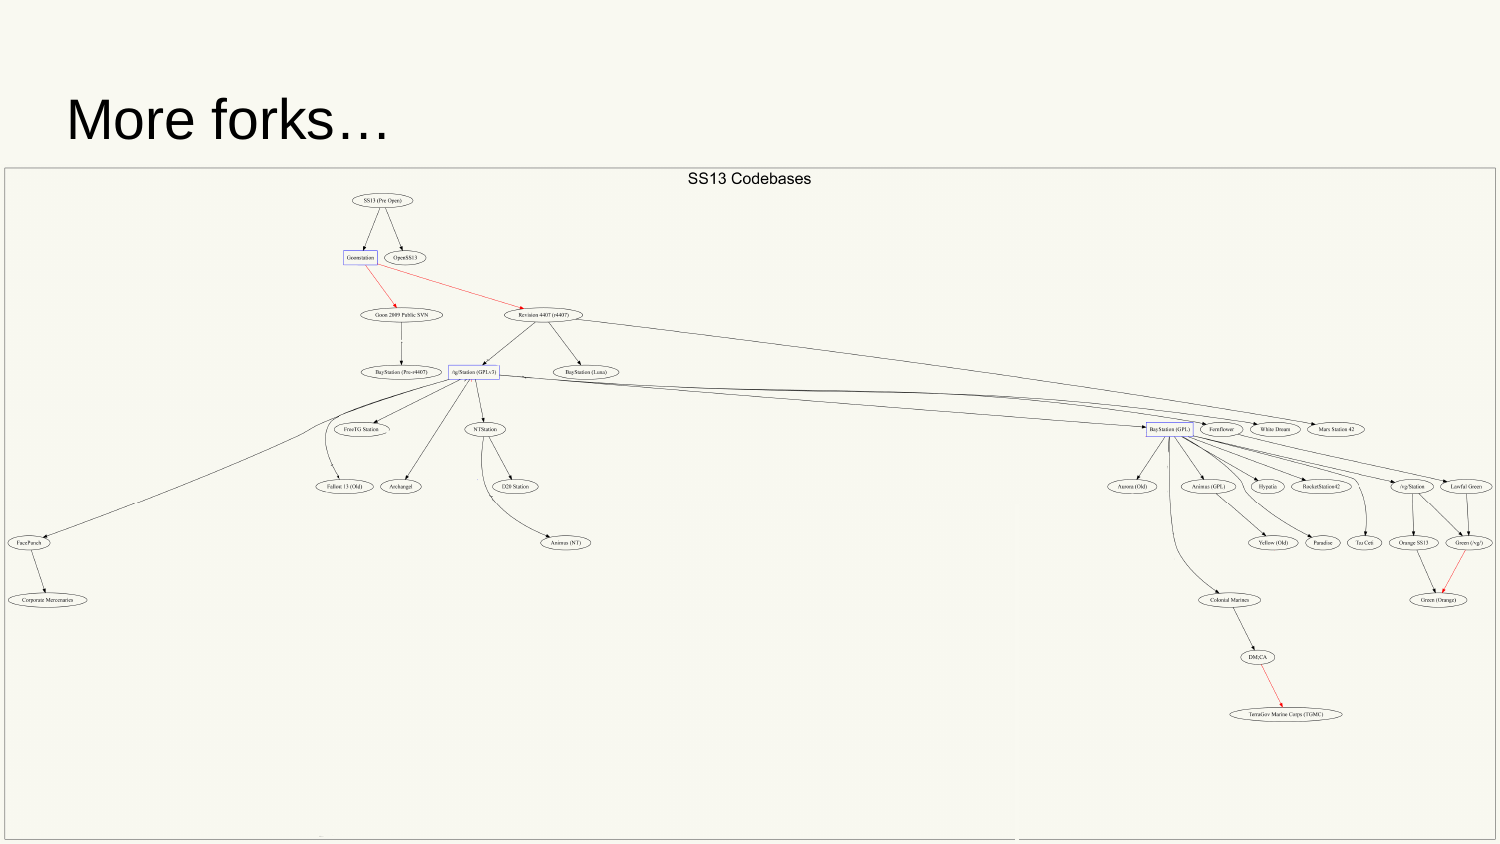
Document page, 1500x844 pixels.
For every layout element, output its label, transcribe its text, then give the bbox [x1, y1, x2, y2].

picture [0, 163, 1500, 844]
title More forks… [51, 72, 1449, 167]
